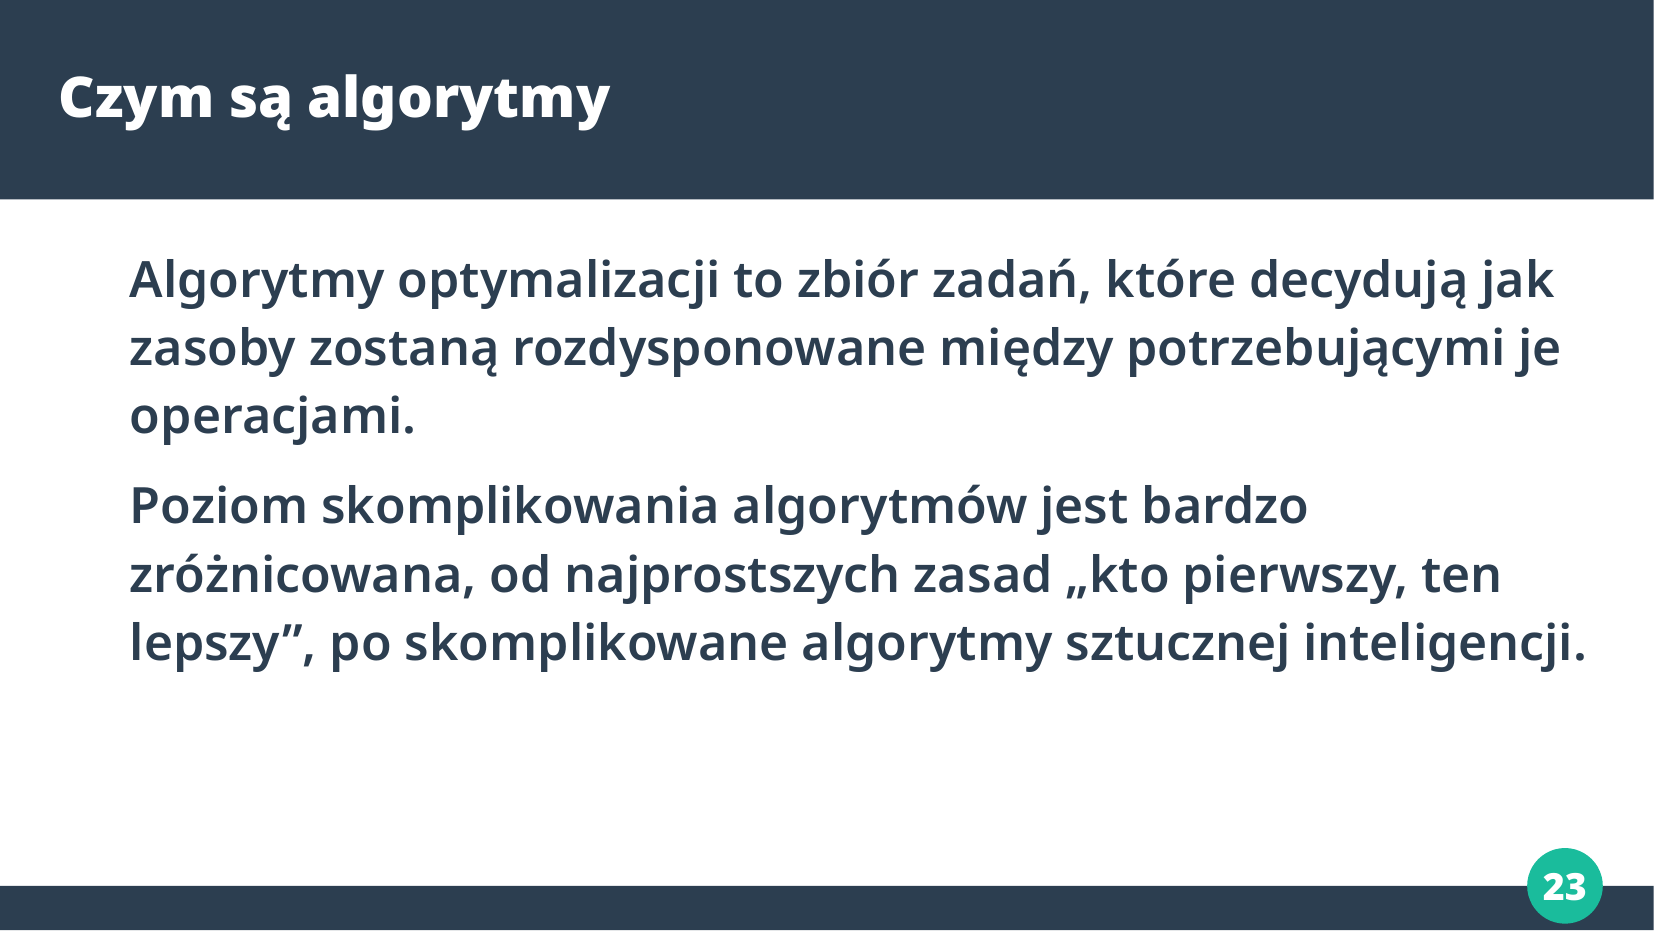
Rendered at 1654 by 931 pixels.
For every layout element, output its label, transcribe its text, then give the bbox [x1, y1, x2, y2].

list Algorytmy optymalizacji to zbiór zadań, które decydują jak zasoby zostaną rozdysponowane między potrzebującymi je operacjami. Poziom skomplikowania algorytmów jest bardzo zróżnicowana, od najprostszych zasad „kto pierwszy, ten lepszy”, po skomplikowane algorytmy sztucznej inteligencji. [59, 243, 1595, 864]
title Czym są algorytmy [59, 37, 1595, 155]
